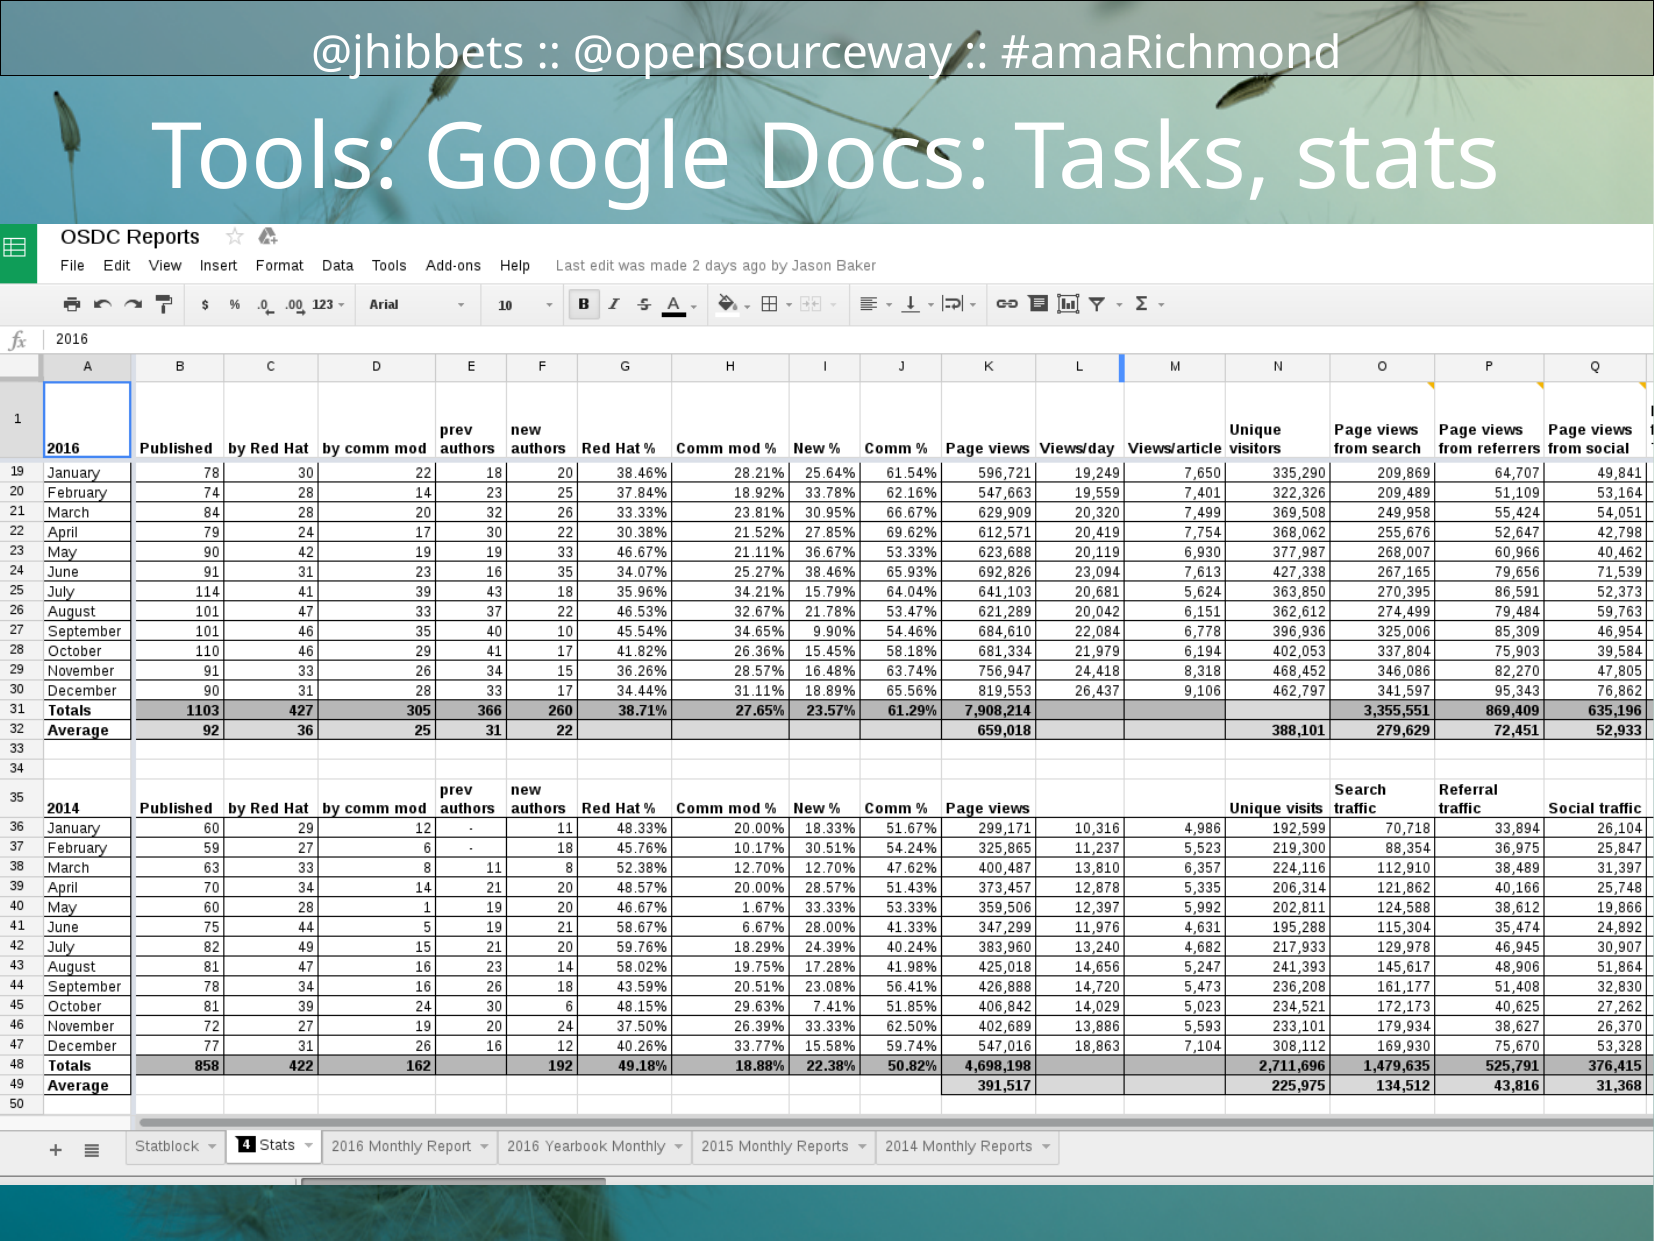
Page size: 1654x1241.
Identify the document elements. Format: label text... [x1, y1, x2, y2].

title Tools: Google Docs: Tasks, stats [82, 49, 1571, 224]
picture [0, 76, 1654, 1241]
